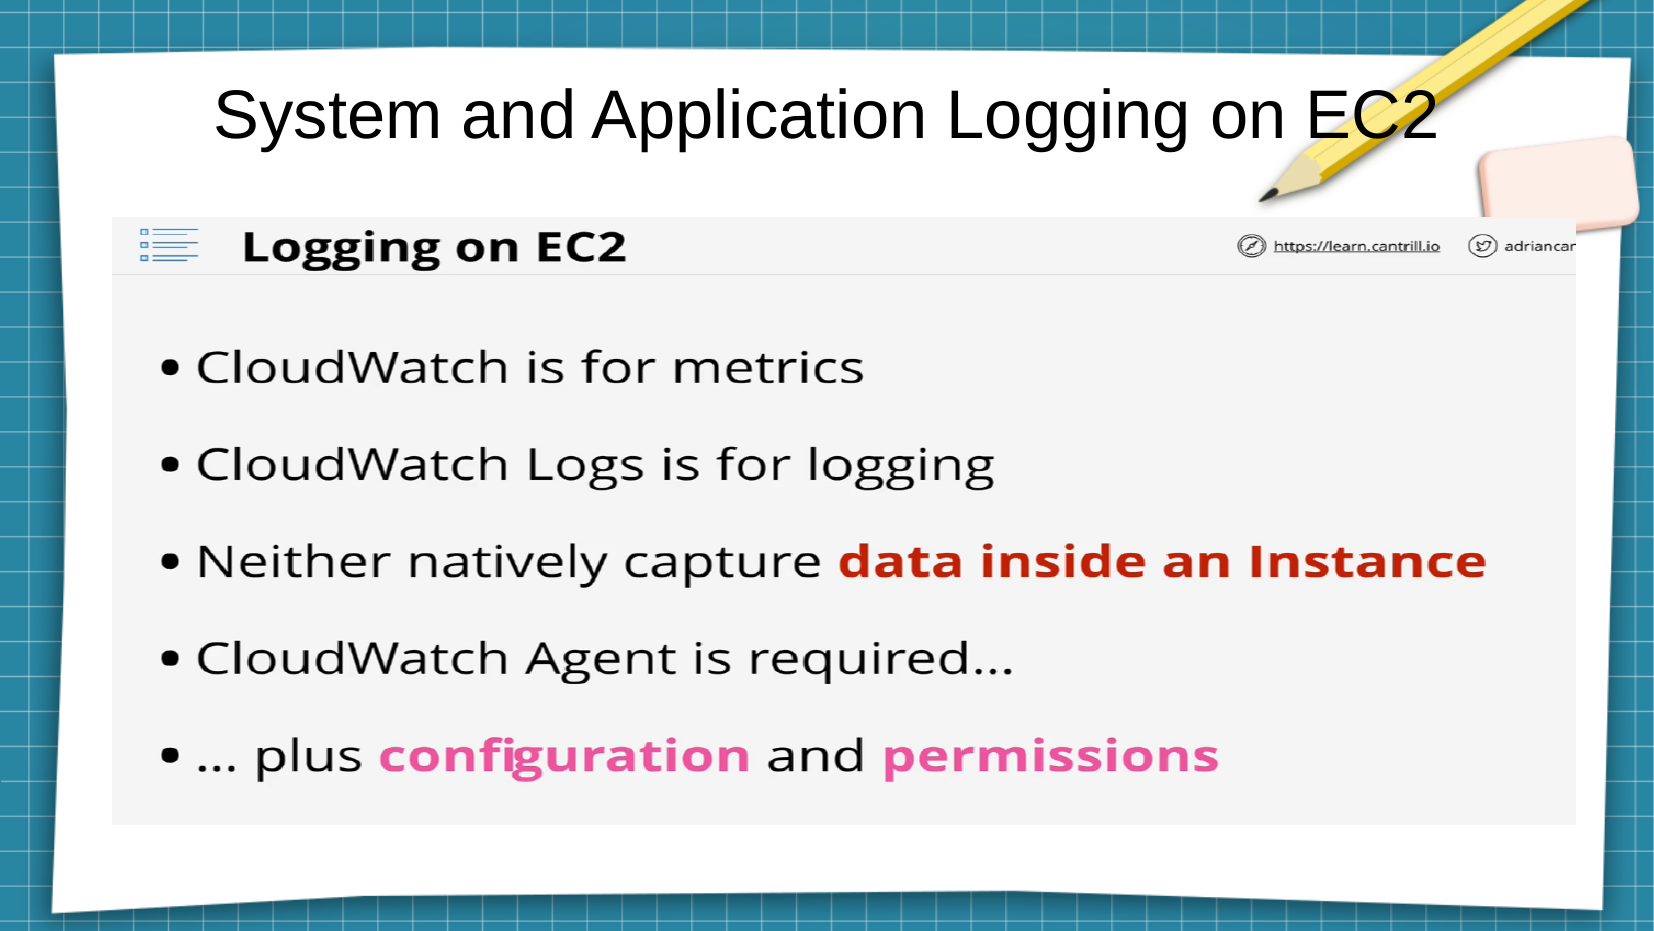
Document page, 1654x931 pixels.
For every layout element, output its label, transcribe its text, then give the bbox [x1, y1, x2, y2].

title System and Application Logging on EC2 [82, 37, 1571, 193]
picture [0, 0, 1654, 931]
